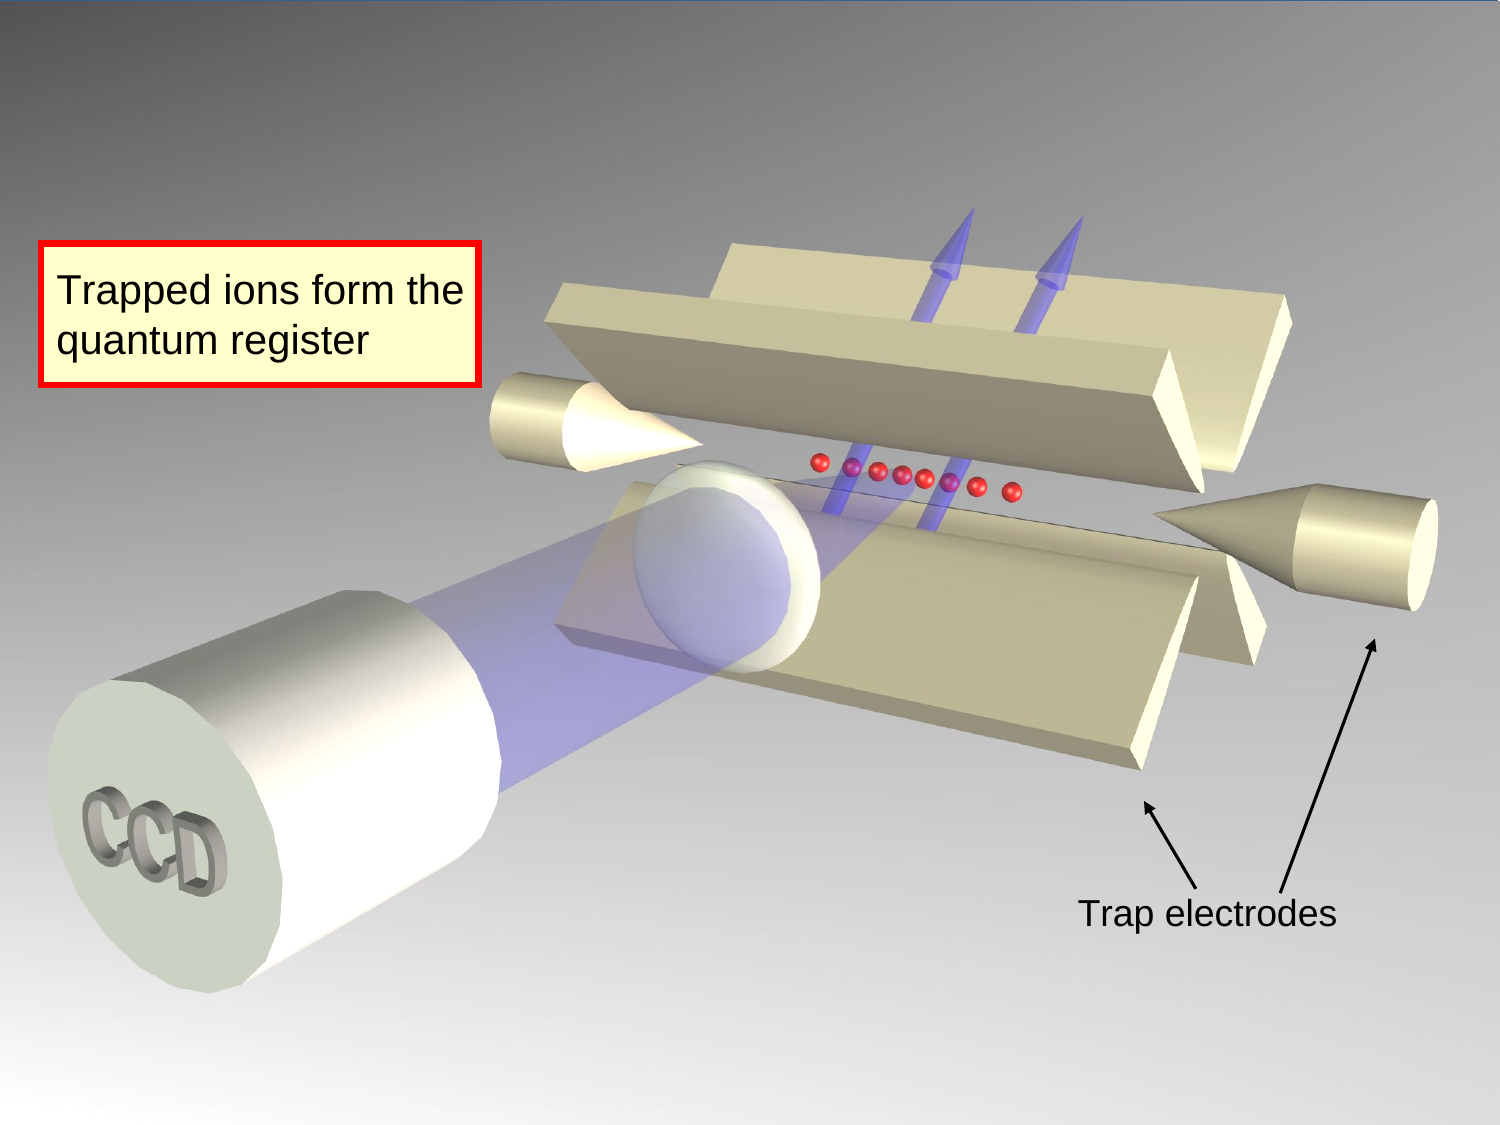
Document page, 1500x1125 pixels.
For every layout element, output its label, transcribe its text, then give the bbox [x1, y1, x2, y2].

text_box Trapped ions form the quantum register [41, 255, 490, 371]
text_box [41, 371, 479, 386]
text_box Trap electrodes [1060, 881, 1499, 942]
text_box [41, 243, 479, 255]
picture [0, 1, 1500, 1125]
